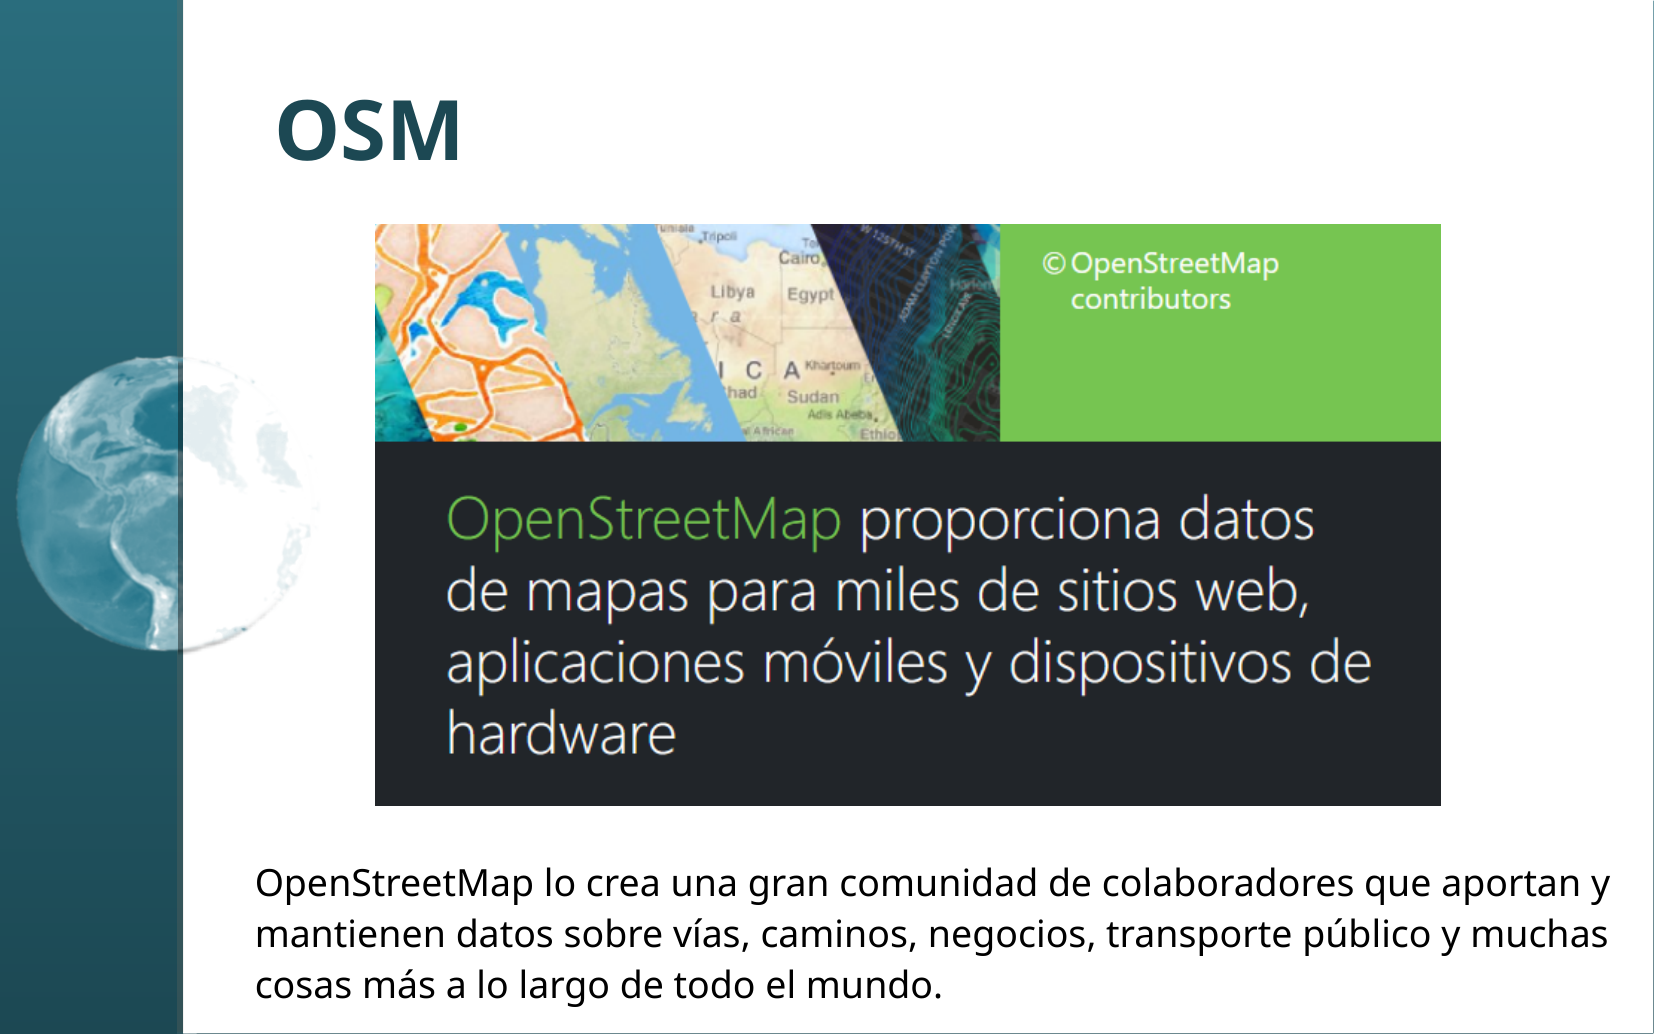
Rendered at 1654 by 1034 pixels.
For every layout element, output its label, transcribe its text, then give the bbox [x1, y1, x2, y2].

picture [375, 224, 1441, 806]
picture [2, 345, 334, 665]
title OSM [259, 41, 1616, 214]
text_box OpenStreetMap lo crea una gran comunidad de colaboradores que aportan y mantienen datos sobre vías, caminos, negocios, transporte público y muchas cosas más a lo largo de todo el mundo. [240, 849, 1636, 991]
